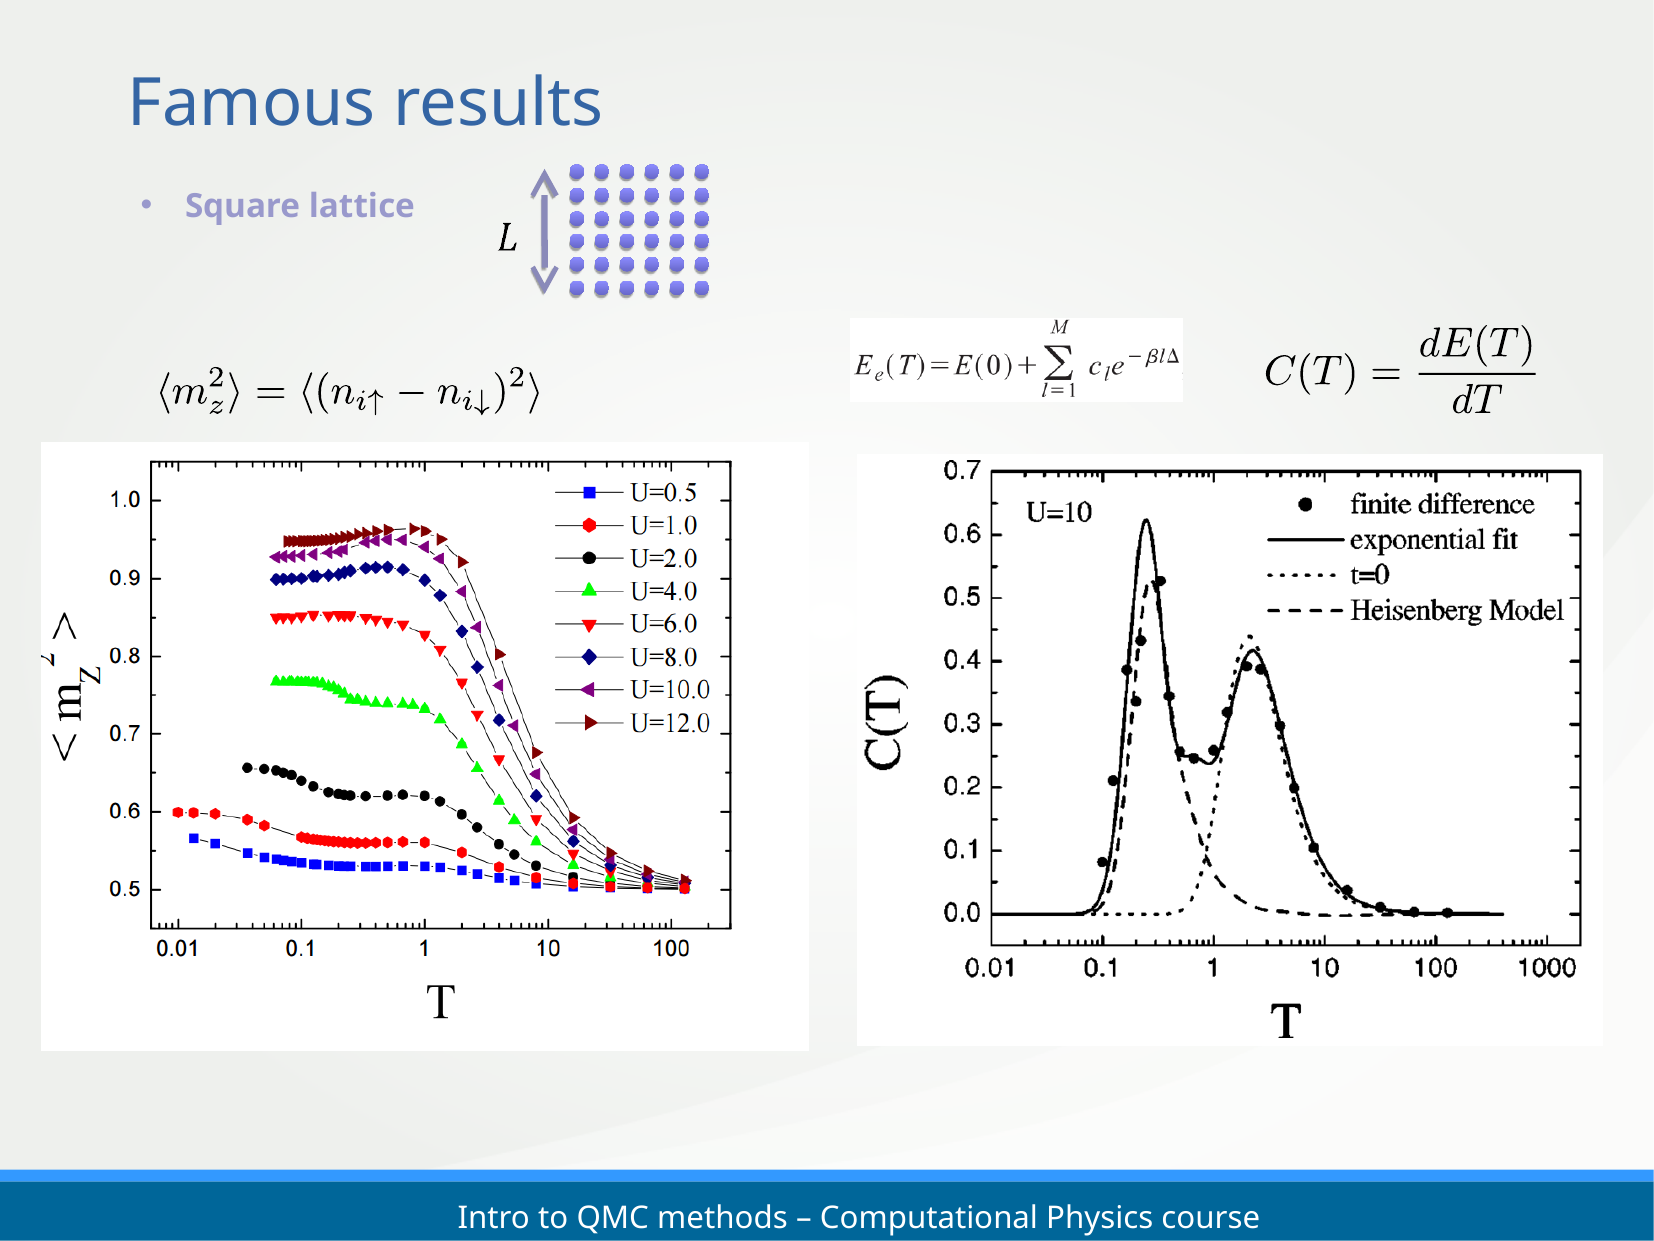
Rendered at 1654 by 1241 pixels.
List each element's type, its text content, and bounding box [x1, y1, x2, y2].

text_box [594, 164, 610, 180]
text_box [569, 187, 585, 203]
text_box [694, 257, 710, 272]
text_box [569, 164, 585, 180]
text_box [669, 164, 685, 180]
text_box [619, 280, 635, 296]
text_box [594, 257, 610, 272]
text_box [669, 187, 685, 203]
text_box [644, 164, 660, 180]
text_box [644, 233, 660, 249]
text_box [594, 211, 610, 227]
text_box [569, 211, 585, 227]
text_box [594, 233, 610, 249]
text_box [619, 211, 635, 227]
text_box [669, 257, 685, 272]
text_box [594, 280, 610, 296]
text_box [594, 187, 610, 203]
text_box [694, 187, 710, 203]
text_box [694, 233, 710, 249]
text_box Famous results [77, 47, 1619, 189]
text_box [644, 187, 660, 203]
text_box [619, 164, 635, 180]
text_box [569, 280, 585, 296]
text_box [669, 211, 685, 227]
text_box [644, 257, 660, 272]
text_box [694, 164, 710, 180]
text_box [644, 280, 660, 296]
text_box [644, 211, 660, 227]
picture [0, 0, 1654, 1169]
text_box [155, 366, 544, 416]
text_box [619, 187, 635, 203]
text_box [669, 233, 685, 249]
text_box [669, 280, 685, 296]
text_box [1263, 325, 1536, 414]
text_box [569, 233, 585, 249]
text_box [569, 257, 585, 272]
text_box [694, 280, 710, 296]
text_box [619, 257, 635, 272]
text_box [619, 233, 635, 249]
text_box [694, 211, 710, 227]
text_box Square lattice [125, 177, 430, 232]
